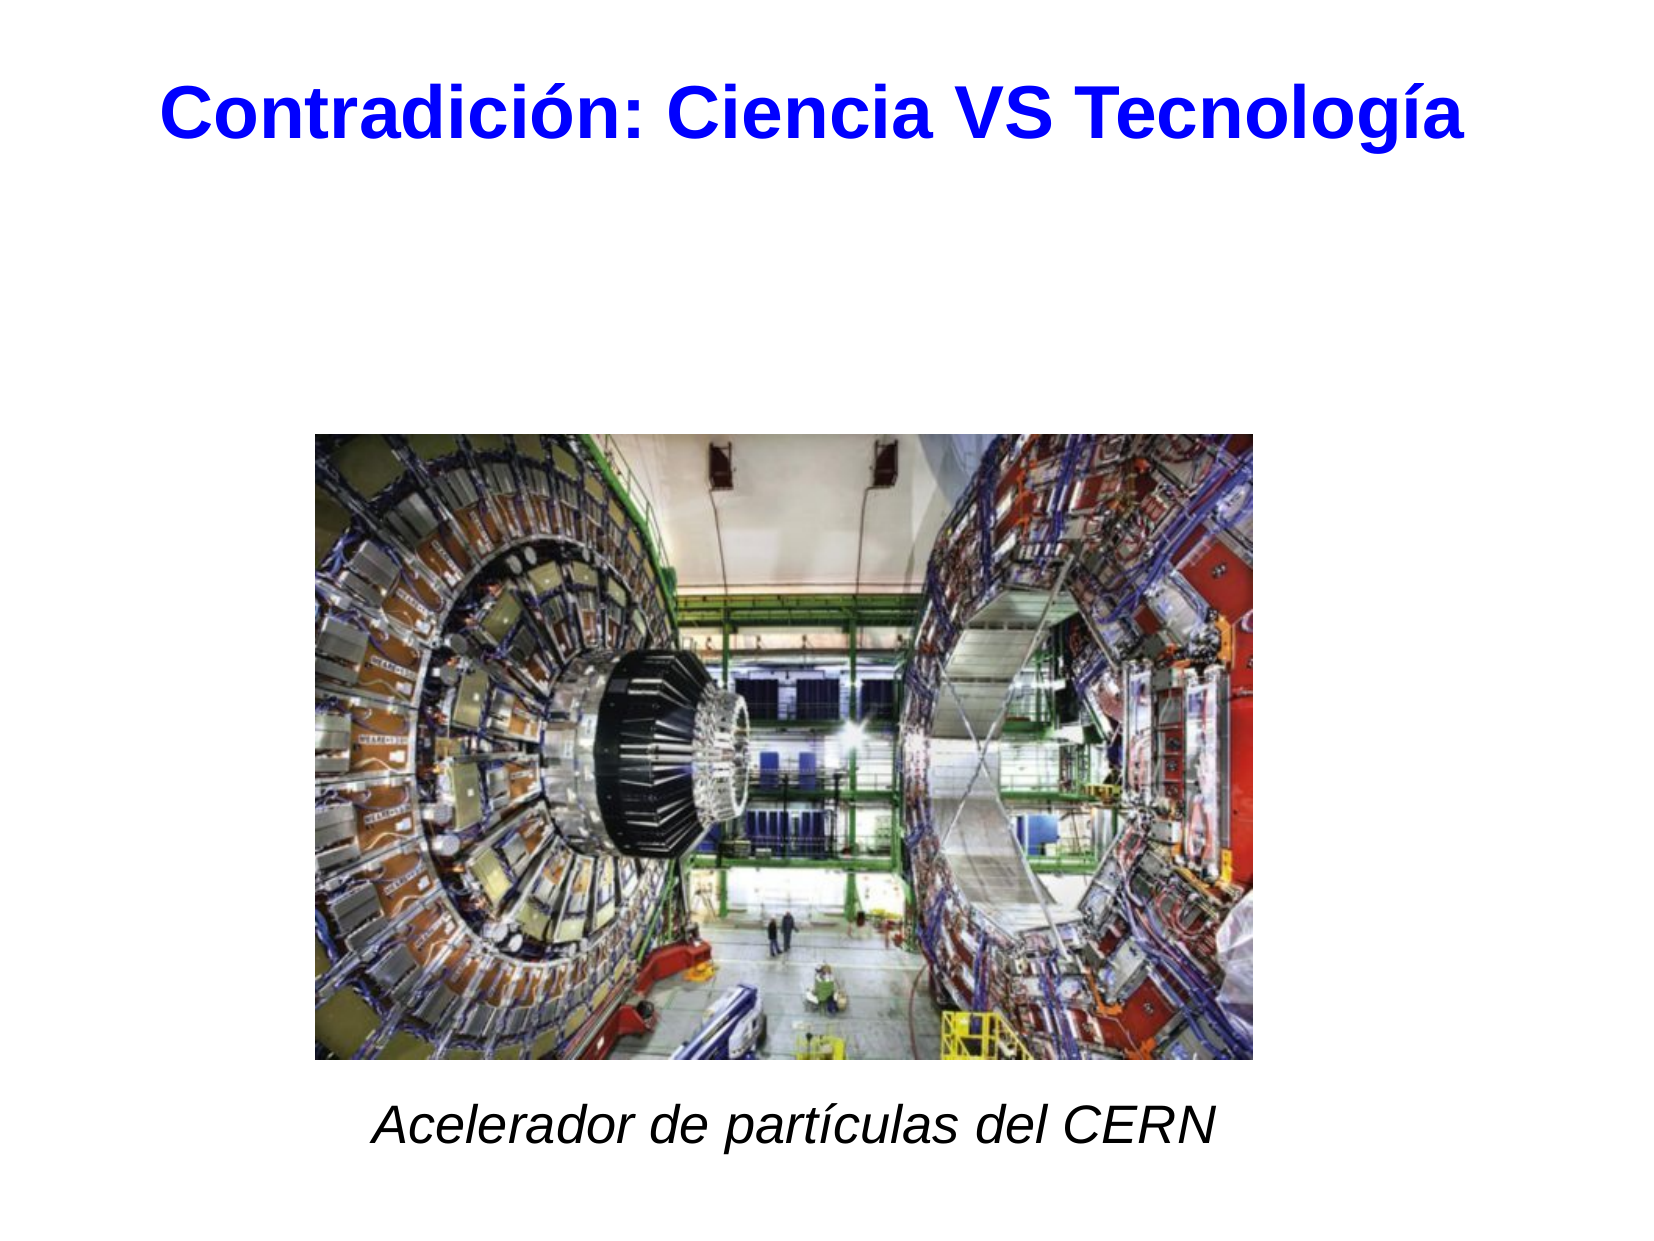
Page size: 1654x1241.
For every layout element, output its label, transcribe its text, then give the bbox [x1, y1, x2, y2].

text_box Acelerador de partículas del CERN [360, 1080, 1230, 1171]
text_box Contradición: Ciencia VS Tecnología [64, 60, 1561, 166]
picture [315, 434, 1253, 1060]
